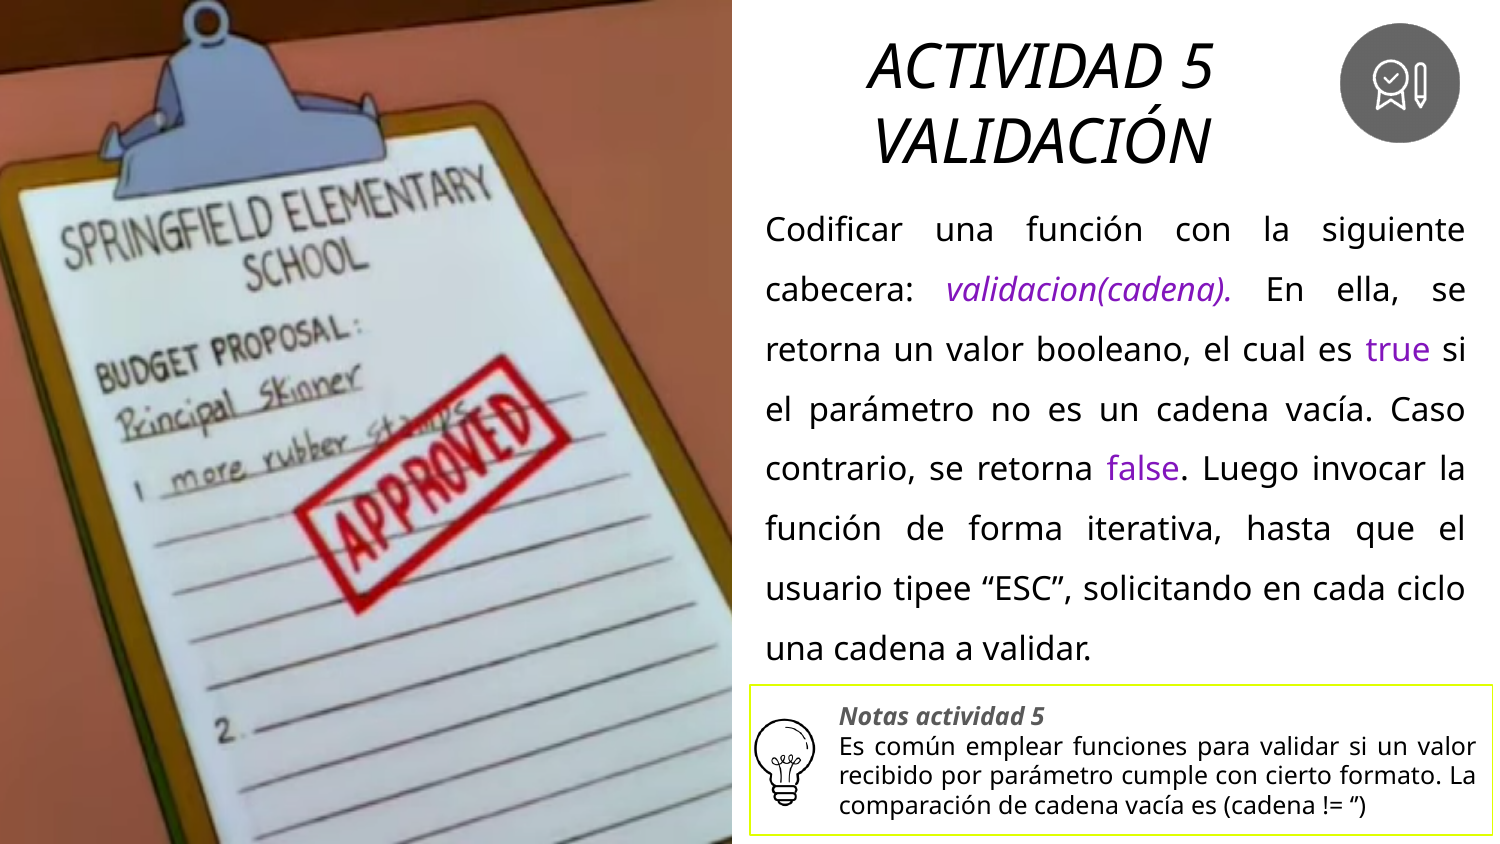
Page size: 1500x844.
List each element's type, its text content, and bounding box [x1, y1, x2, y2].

picture [1340, 23, 1460, 143]
picture [0, 0, 732, 844]
picture [750, 714, 817, 807]
text_box Notas actividad 5 Es común emplear funciones para validar si un valor recibido por parámetro cumple con cierto formato. La comparación de cadena vacía es (cadena != ‘’) [750, 684, 1493, 835]
text_box ACTIVIDAD 5 VALIDACIÓN [732, 10, 1353, 173]
text_box Codificar una función con la siguiente cabecera: validacion(cadena). En ella, se retorna un valor booleano, el cual es true si el parámetro no es un cadena vacía. Caso contrario, se retorna false. Luego invocar la función de forma iterativa, hasta que el usuario tipee “ESC”, solicitando en cada ciclo una cadena a validar. [750, 173, 1482, 684]
